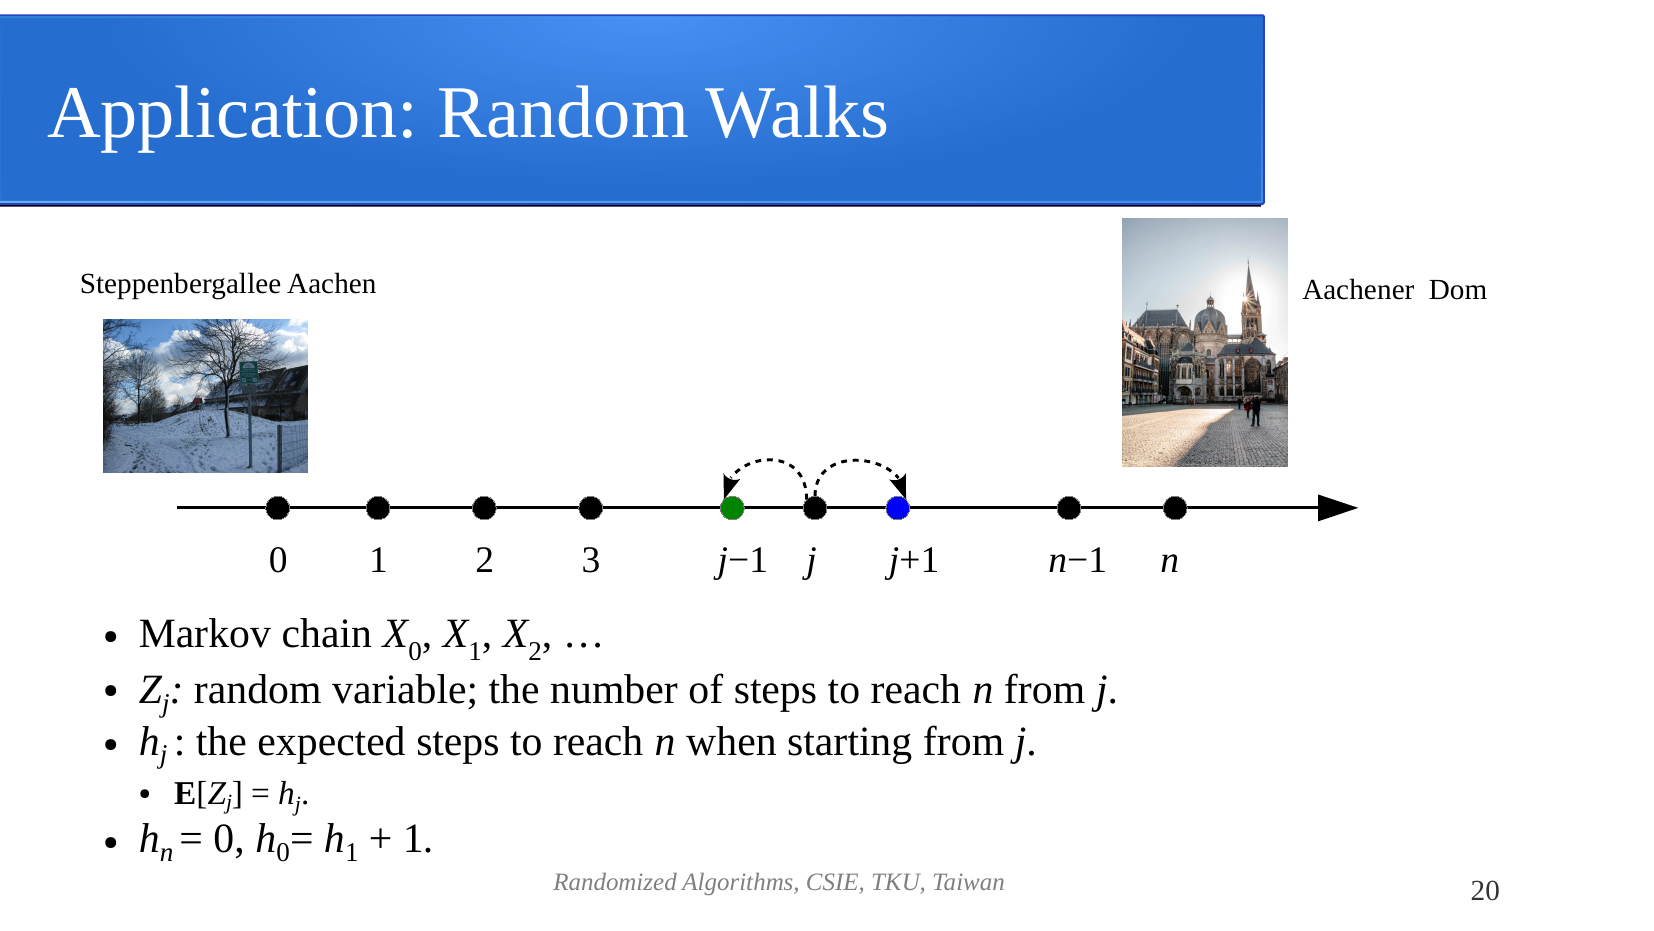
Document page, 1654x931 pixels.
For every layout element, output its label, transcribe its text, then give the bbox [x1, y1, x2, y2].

picture [1122, 218, 1288, 467]
text_box [720, 496, 745, 520]
text_box 2 [460, 531, 532, 589]
text_box [1057, 496, 1081, 520]
text_box j [810, 531, 863, 589]
text_box [803, 496, 827, 520]
text_box j−1 [702, 531, 810, 591]
text_box 0 [253, 531, 325, 589]
text_box [1163, 496, 1188, 520]
text_box Markov chain X0, X1, X2, … Zj: random variable; the number of steps to reach n from j. hj : the expected steps to reach n when starting from j. E[Zj] = hj. hn = 0, h0= h1 + 1. [88, 602, 1465, 880]
text_box n [1145, 531, 1217, 603]
text_box [885, 496, 910, 520]
text_box 3 [566, 531, 638, 589]
text_box [265, 496, 290, 520]
picture [103, 319, 308, 473]
text_box [578, 496, 603, 520]
text_box Steppenbergallee Aachen [65, 259, 396, 317]
text_box j+1 [874, 531, 981, 591]
text_box [472, 496, 497, 520]
text_box 1 [354, 531, 426, 589]
text_box [366, 496, 390, 520]
title Application: Random Walks [47, 35, 1199, 189]
text_box Aachener Dom [1287, 265, 1512, 313]
text_box n−1 [1033, 531, 1134, 588]
